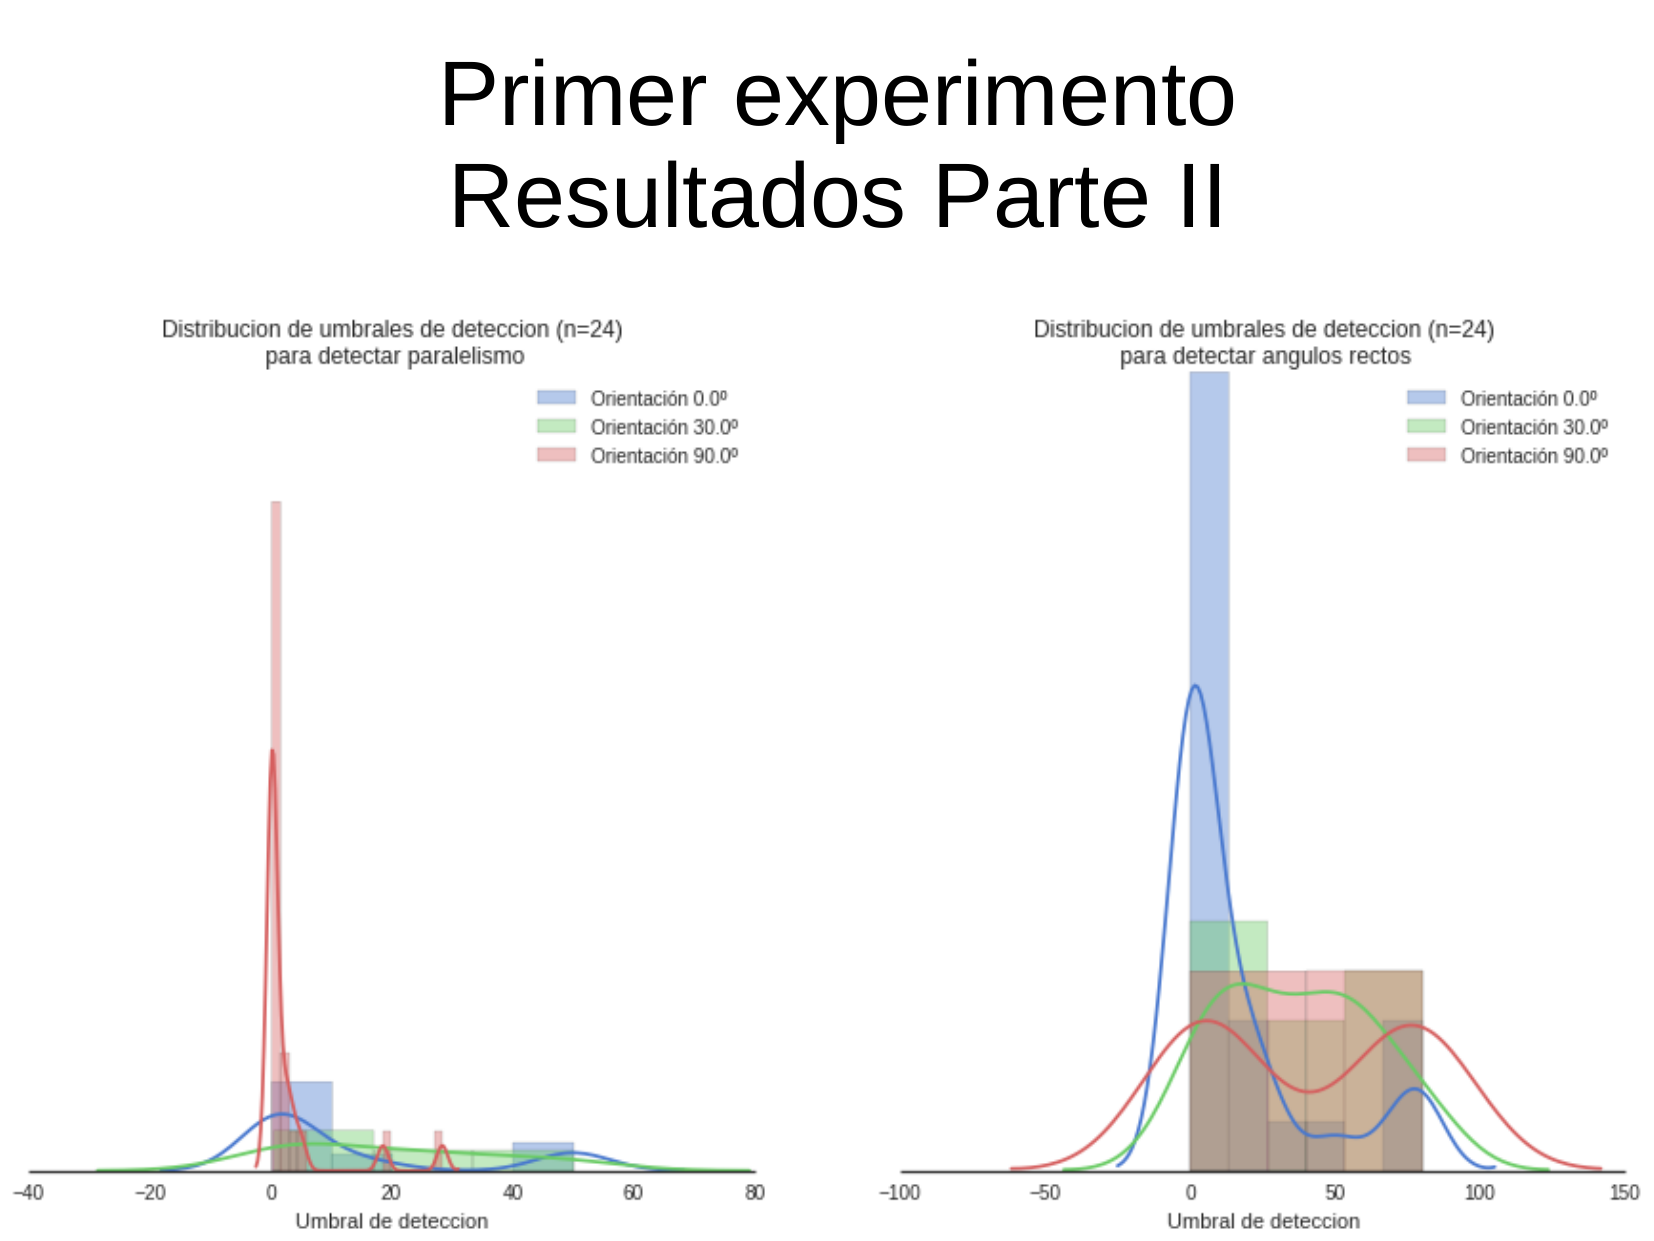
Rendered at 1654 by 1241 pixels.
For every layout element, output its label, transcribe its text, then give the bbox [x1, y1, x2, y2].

picture [0, 307, 1654, 1241]
title Primer experimento Resultados Parte II [94, 40, 1583, 249]
